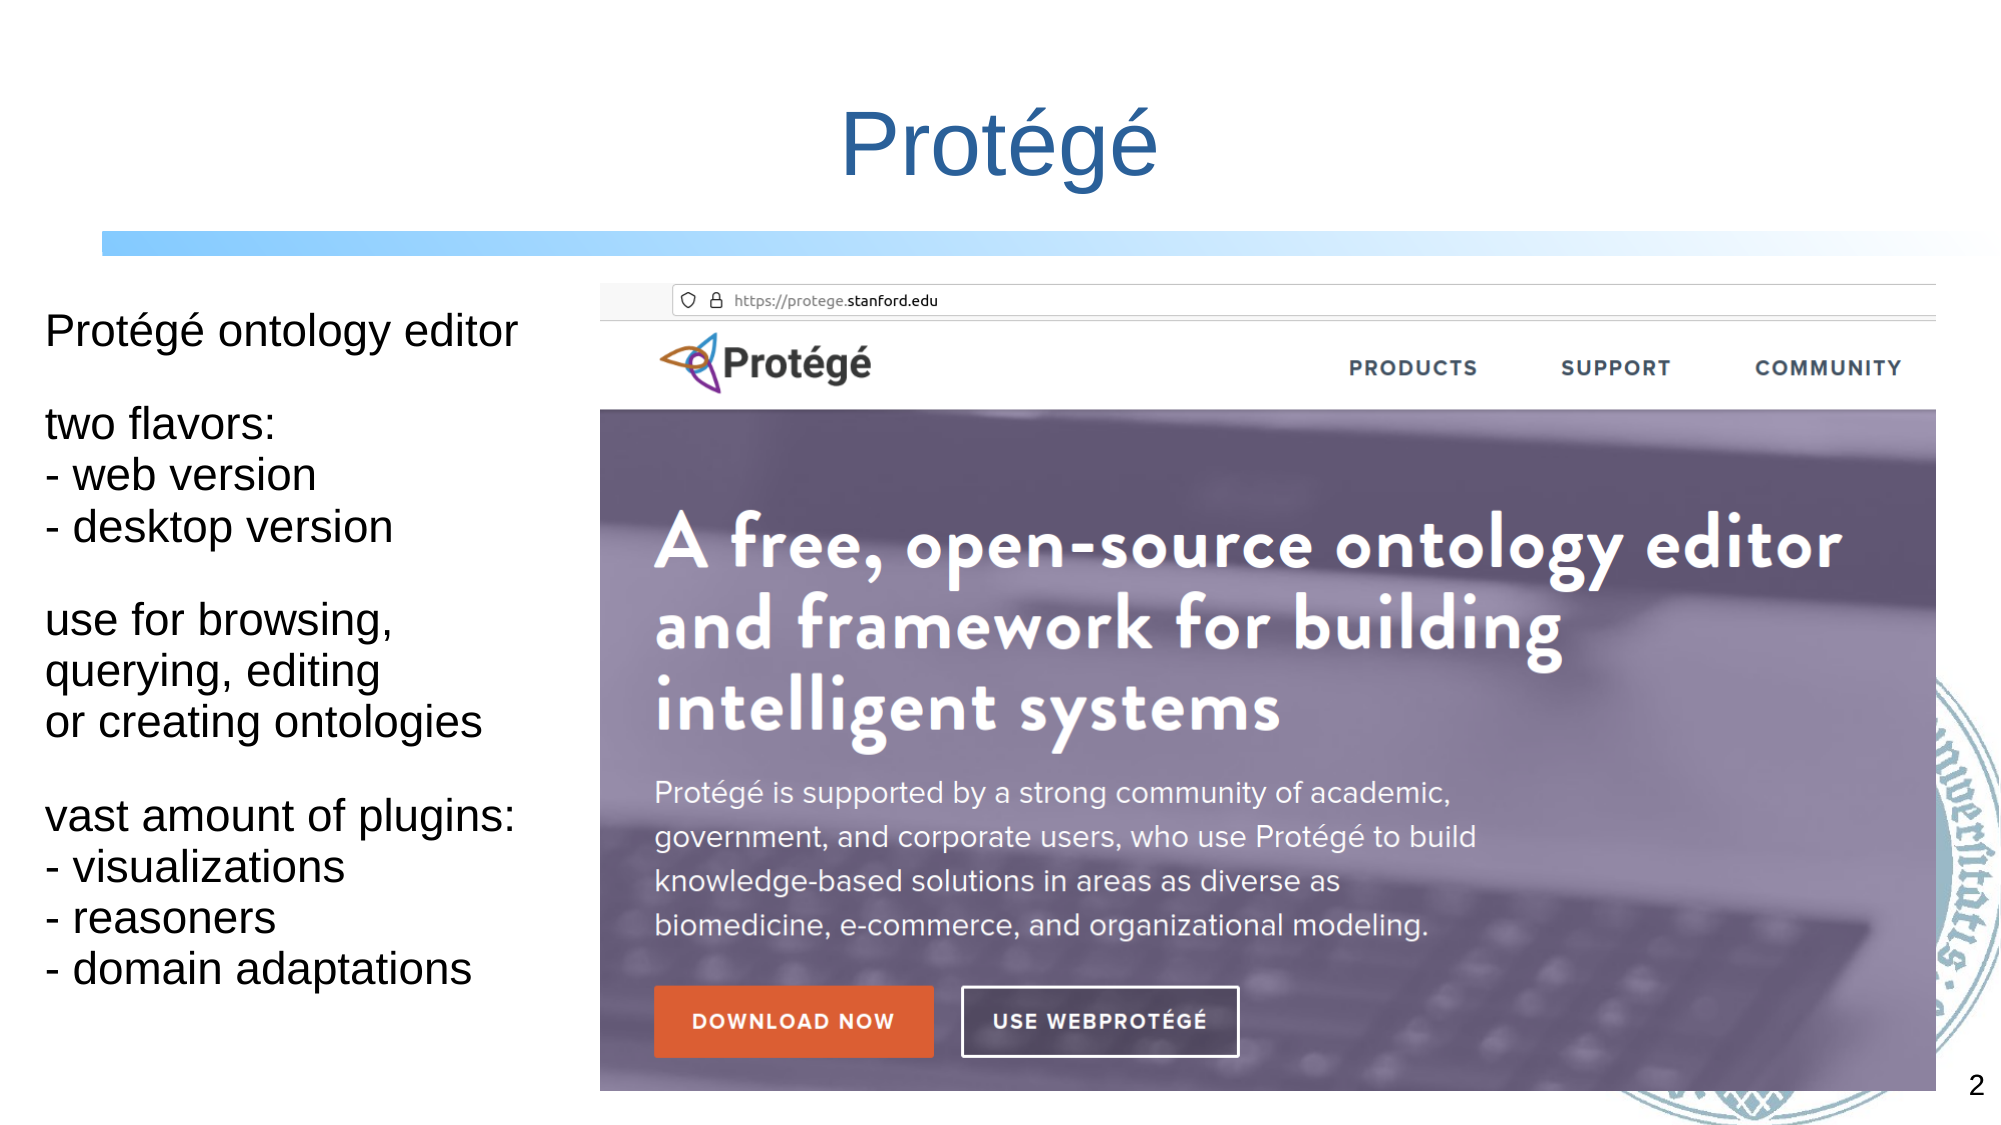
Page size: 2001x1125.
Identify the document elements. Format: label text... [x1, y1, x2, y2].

title Protégé [99, 45, 1900, 233]
picture [600, 283, 1936, 1091]
text_box Protégé ontology editor two flavors: - web version - desktop version use for browsing, querying, editing or creating ontologies vast amount of plugins: - visualizations - reasoners - domain adaptations [30, 297, 586, 1105]
